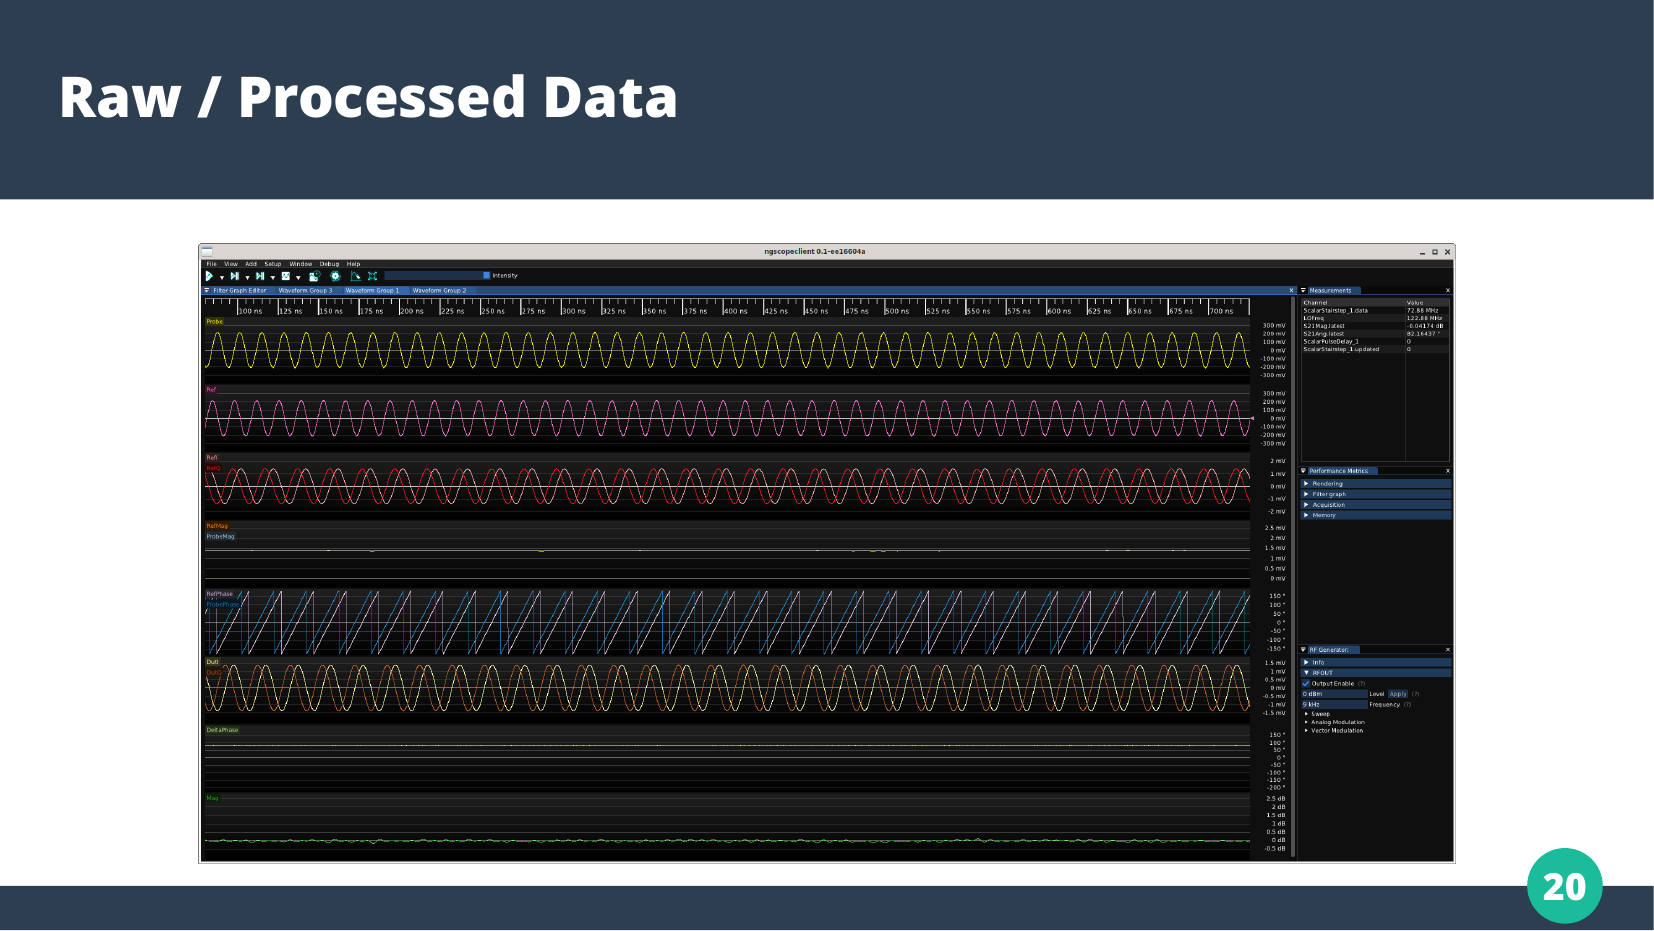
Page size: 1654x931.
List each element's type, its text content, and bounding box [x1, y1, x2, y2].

title Raw / Processed Data [59, 37, 1595, 155]
picture [198, 243, 1456, 864]
